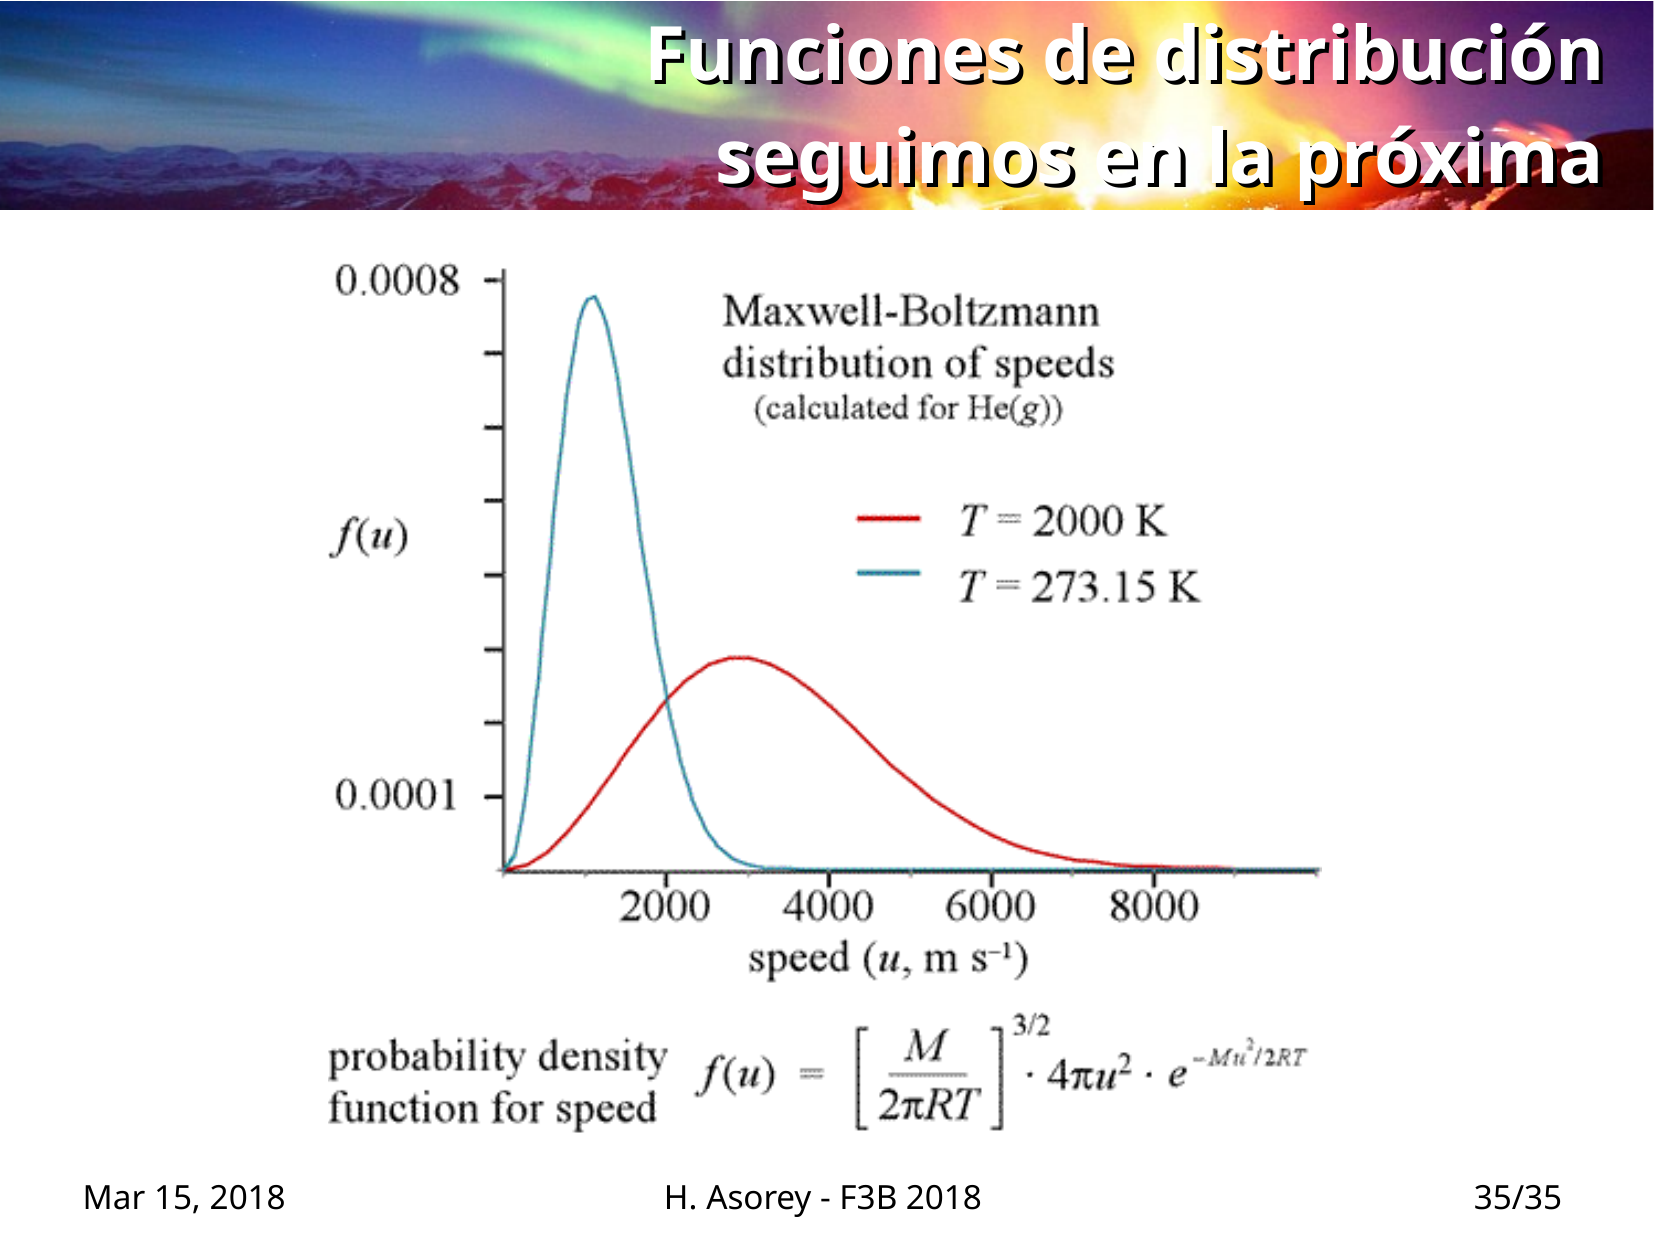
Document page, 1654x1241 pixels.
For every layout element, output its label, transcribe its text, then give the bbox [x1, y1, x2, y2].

picture [328, 254, 1322, 1156]
picture [0, 1, 1654, 210]
title Funciones de distribución seguimos en la próxima [45, 11, 1606, 195]
